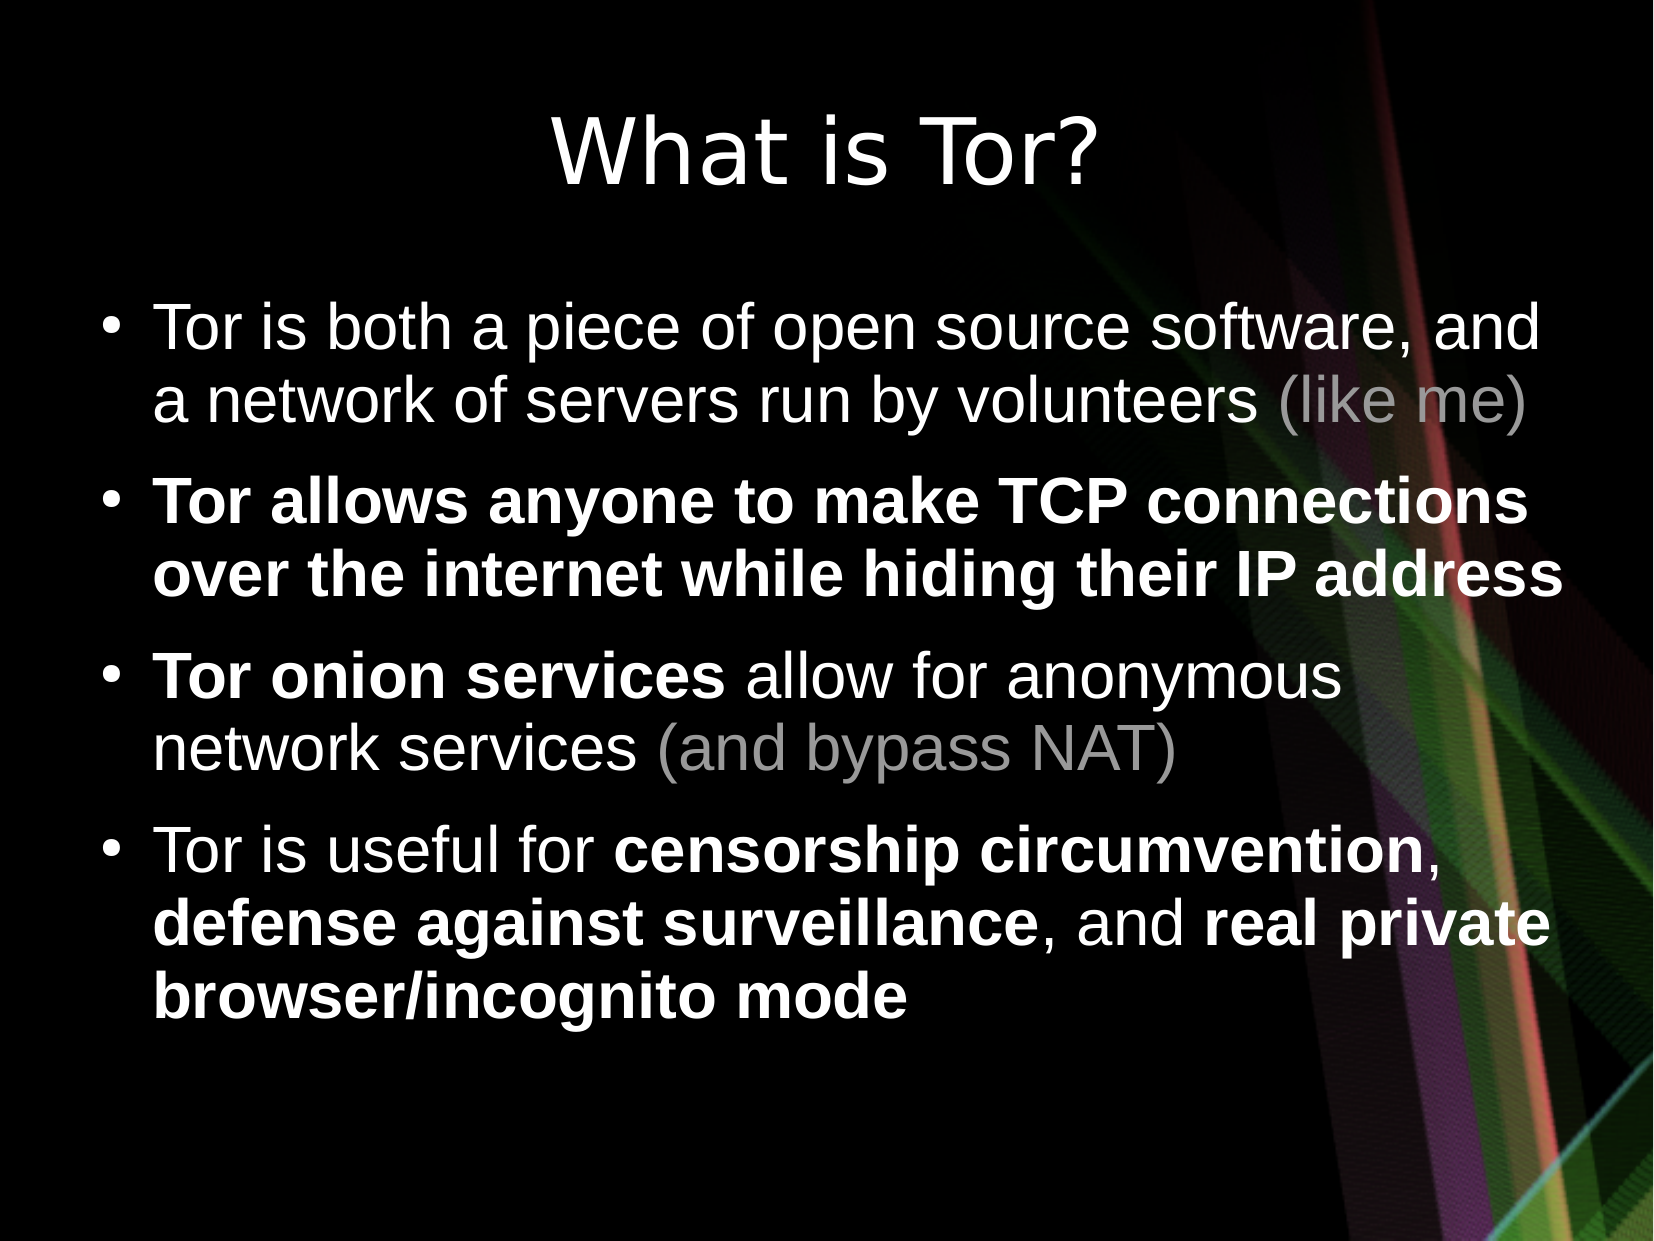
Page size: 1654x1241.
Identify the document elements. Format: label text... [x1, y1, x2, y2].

title What is Tor? [82, 49, 1571, 257]
list Tor is both a piece of open source software, and a network of servers run by volunteers (like me) Tor allows anyone to make TCP connections over the internet while hiding their IP address Tor onion services allow for anonymous network services (and bypass NAT) Tor is useful for censorship circumvention, defense against surveillance, and real private browser/incognito mode [82, 290, 1571, 1170]
picture [0, 0, 1654, 1241]
